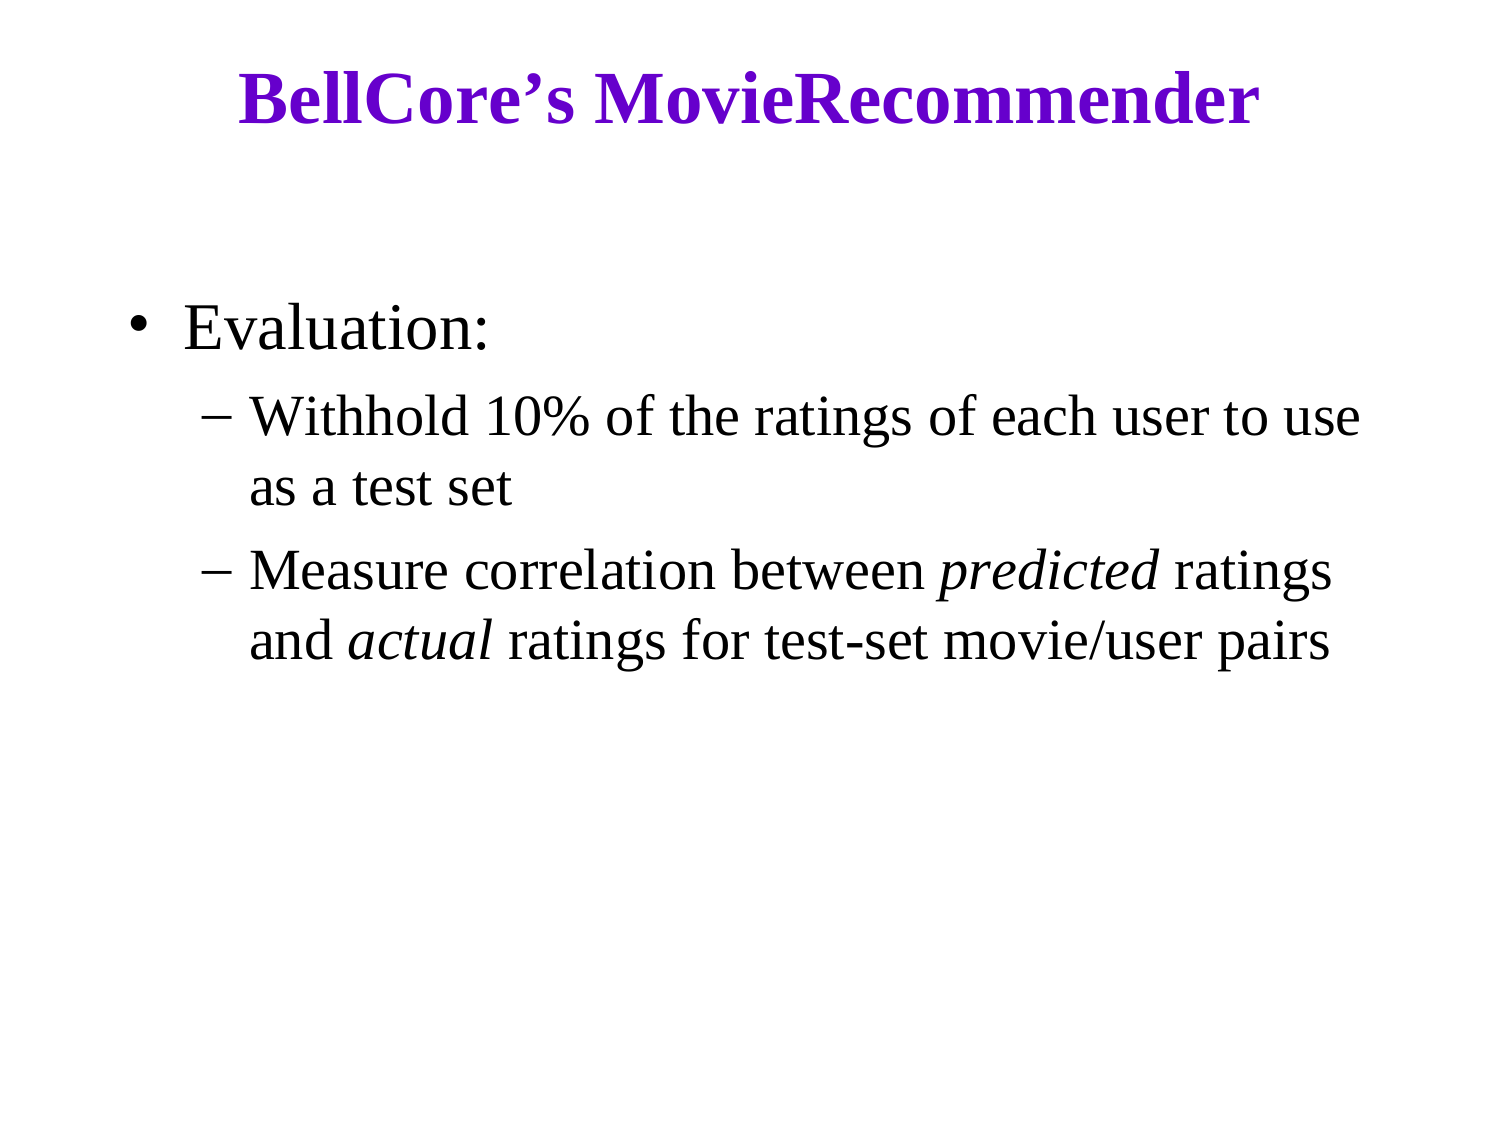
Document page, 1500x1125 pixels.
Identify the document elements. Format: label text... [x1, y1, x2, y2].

list Evaluation: Withhold 10% of the ratings of each user to use as a test set Measure correlation between predicted ratings and actual ratings for test-set movie/user pairs [112, 275, 1388, 1000]
title BellCore’s MovieRecommender [112, 0, 1388, 188]
